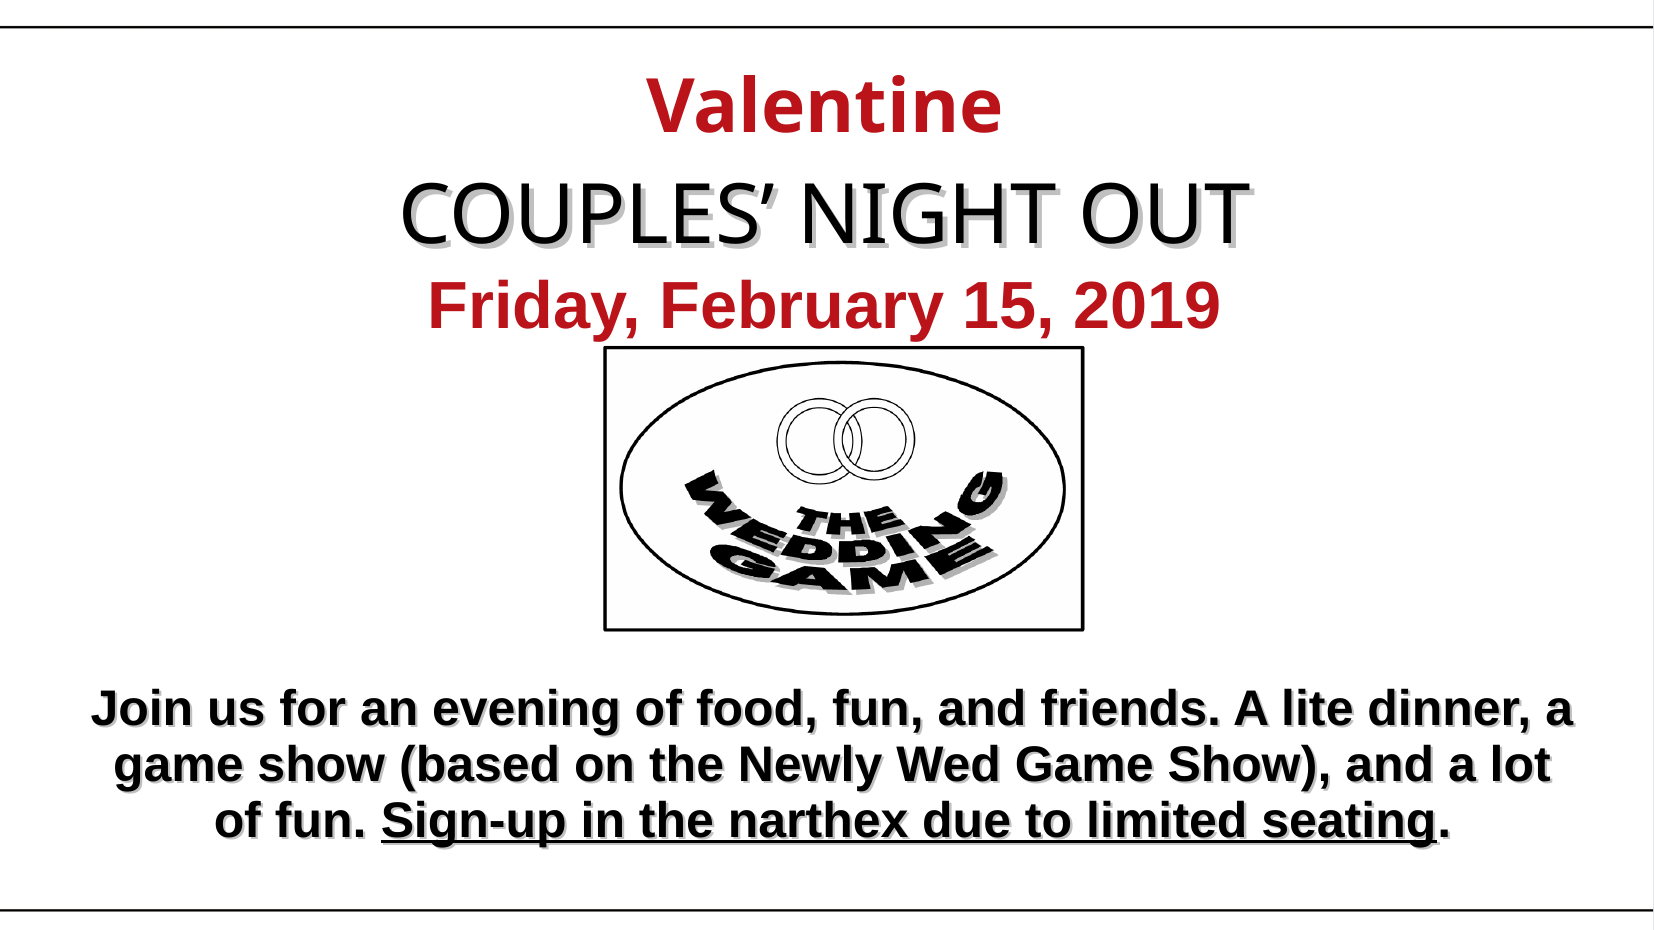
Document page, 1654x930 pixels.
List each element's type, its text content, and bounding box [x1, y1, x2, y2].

text_box Valentine COUPLES’ NIGHT OUT Friday, February 15, 2019 [90, 44, 1561, 324]
picture [0, 0, 1654, 930]
text_box Join us for an evening of food, fun, and friends. A lite dinner, a game show (based on the Newly Wed Game Show), and a lot of fun. Sign-up in the narthex due to limited seating. [75, 672, 1591, 886]
